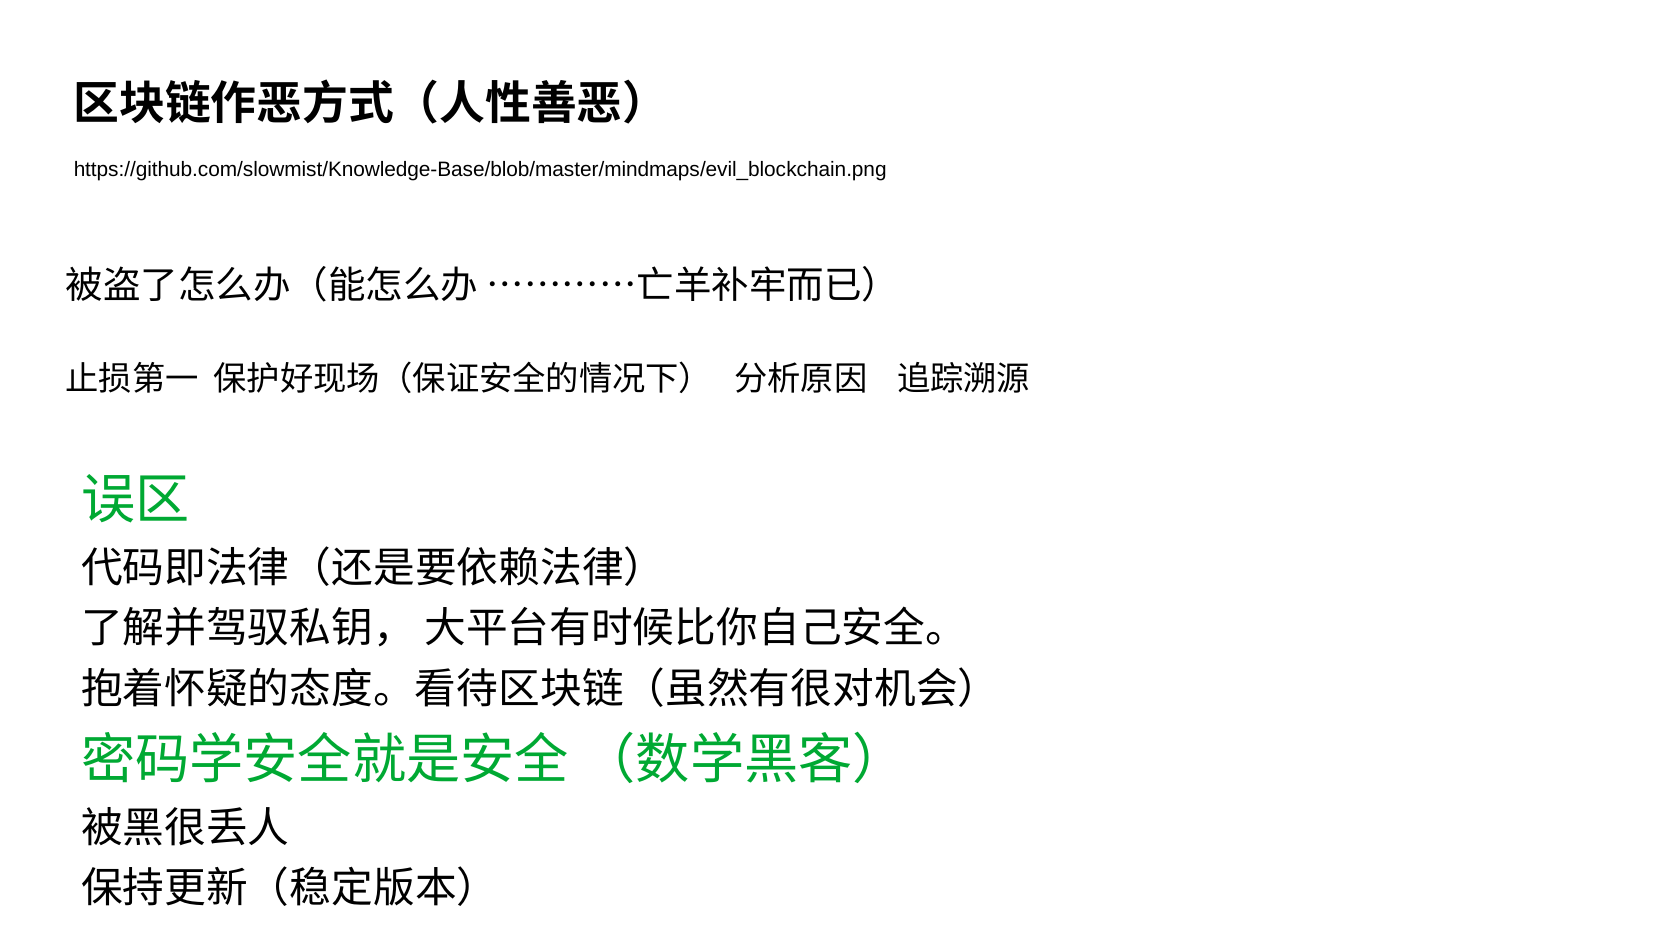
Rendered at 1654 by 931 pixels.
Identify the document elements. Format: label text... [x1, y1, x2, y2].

text_box 被盗了怎么办（能怎么办 …………亡羊补牢而已） 止损第一 保护好现场（保证安全的情况下） 分析原因 追踪溯源 [51, 247, 1108, 408]
text_box 区块链作恶方式（人性善恶） https://github.com/slowmist/Knowledge-Base/blob/master/mindmaps/evil_blockchain.png [59, 59, 1359, 250]
text_box 误区 代码即法律（还是要依赖法律） 了解并驾驭私钥， 大平台有时候比你自己安全。 抱着怀疑的态度。看待区块链（虽然有很对机会） 密码学安全就是安全 （数学黑客） 被黑很丢人 保持更新（稳定版本） [66, 447, 1015, 888]
